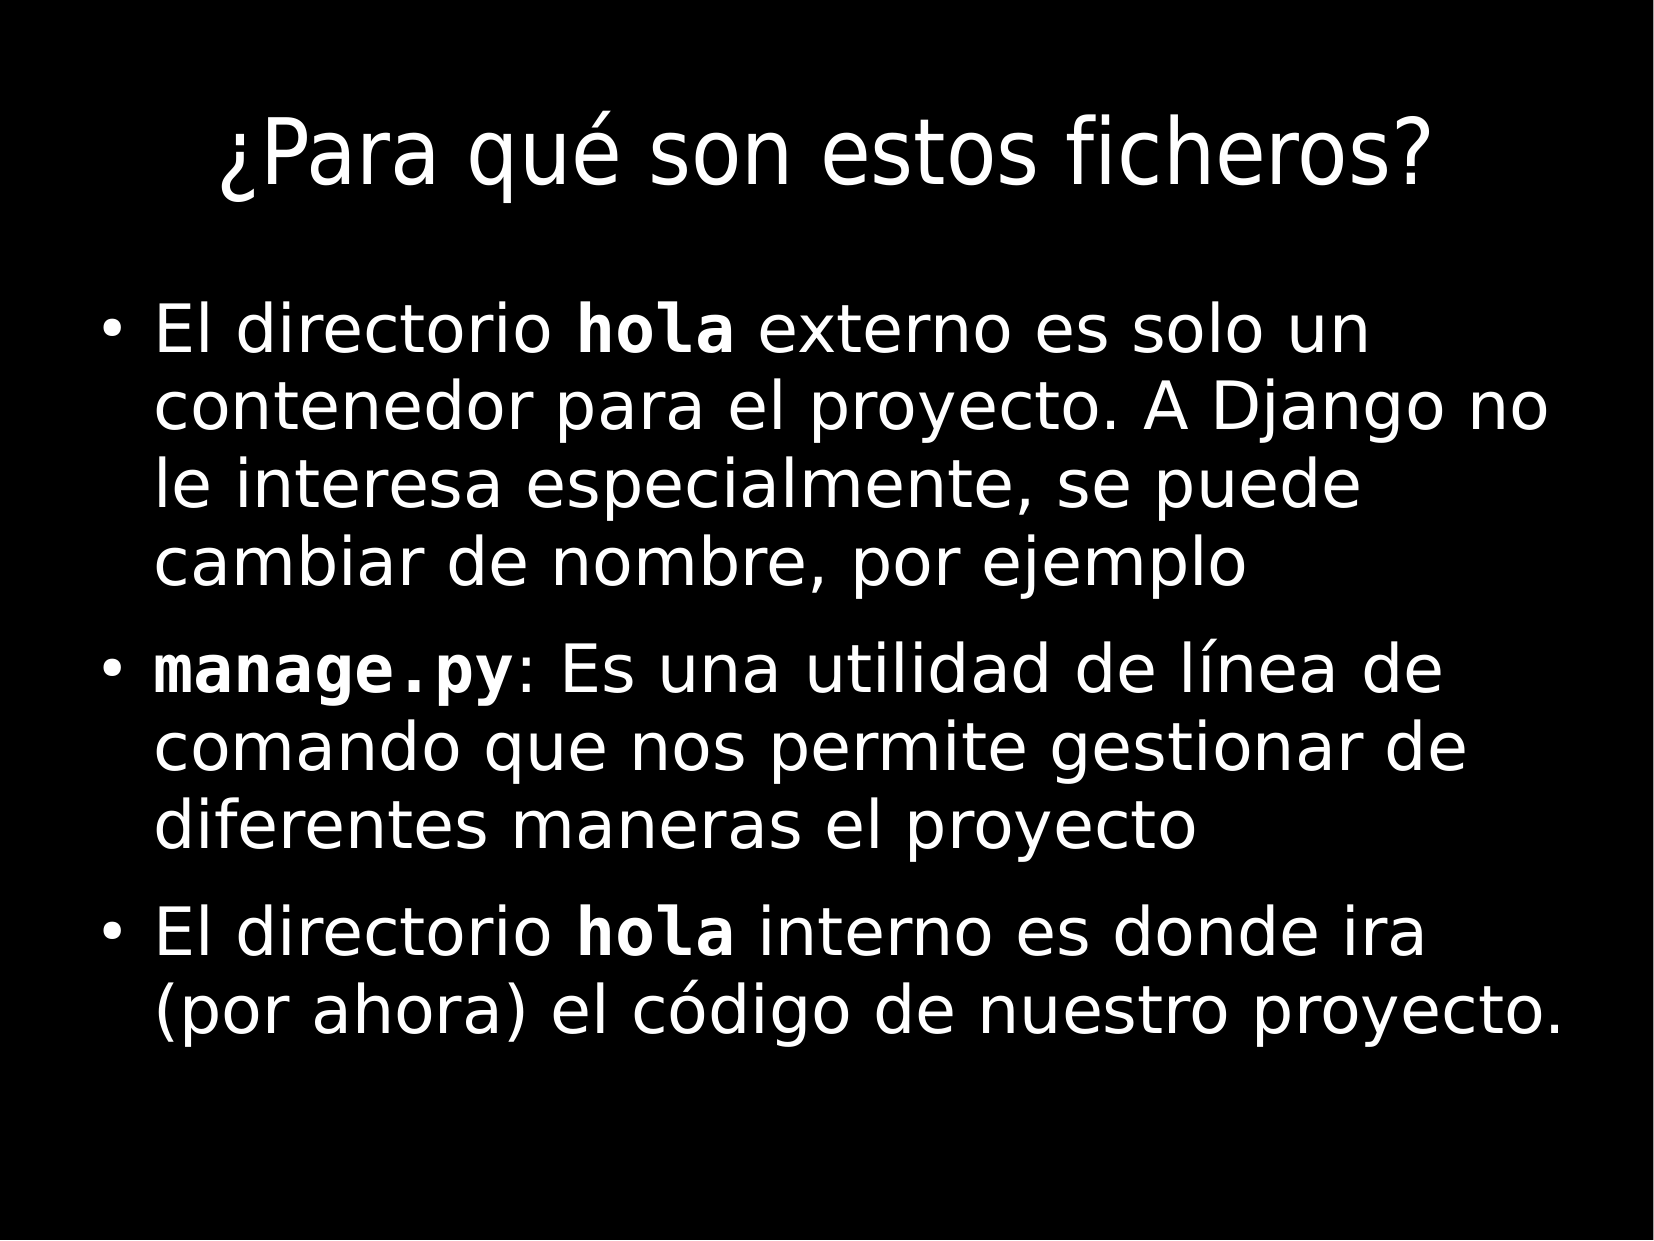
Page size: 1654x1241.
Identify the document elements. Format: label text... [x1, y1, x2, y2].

list El directorio hola externo es solo un contenedor para el proyecto. A Django no le interesa especialmente, se puede cambiar de nombre, por ejemplo manage.py: Es una utilidad de línea de comando que nos permite gestionar de diferentes maneras el proyecto El directorio hola interno es donde ira (por ahora) el código de nuestro proyecto. [82, 290, 1571, 1109]
title ¿Para qué son estos ficheros? [82, 49, 1571, 257]
